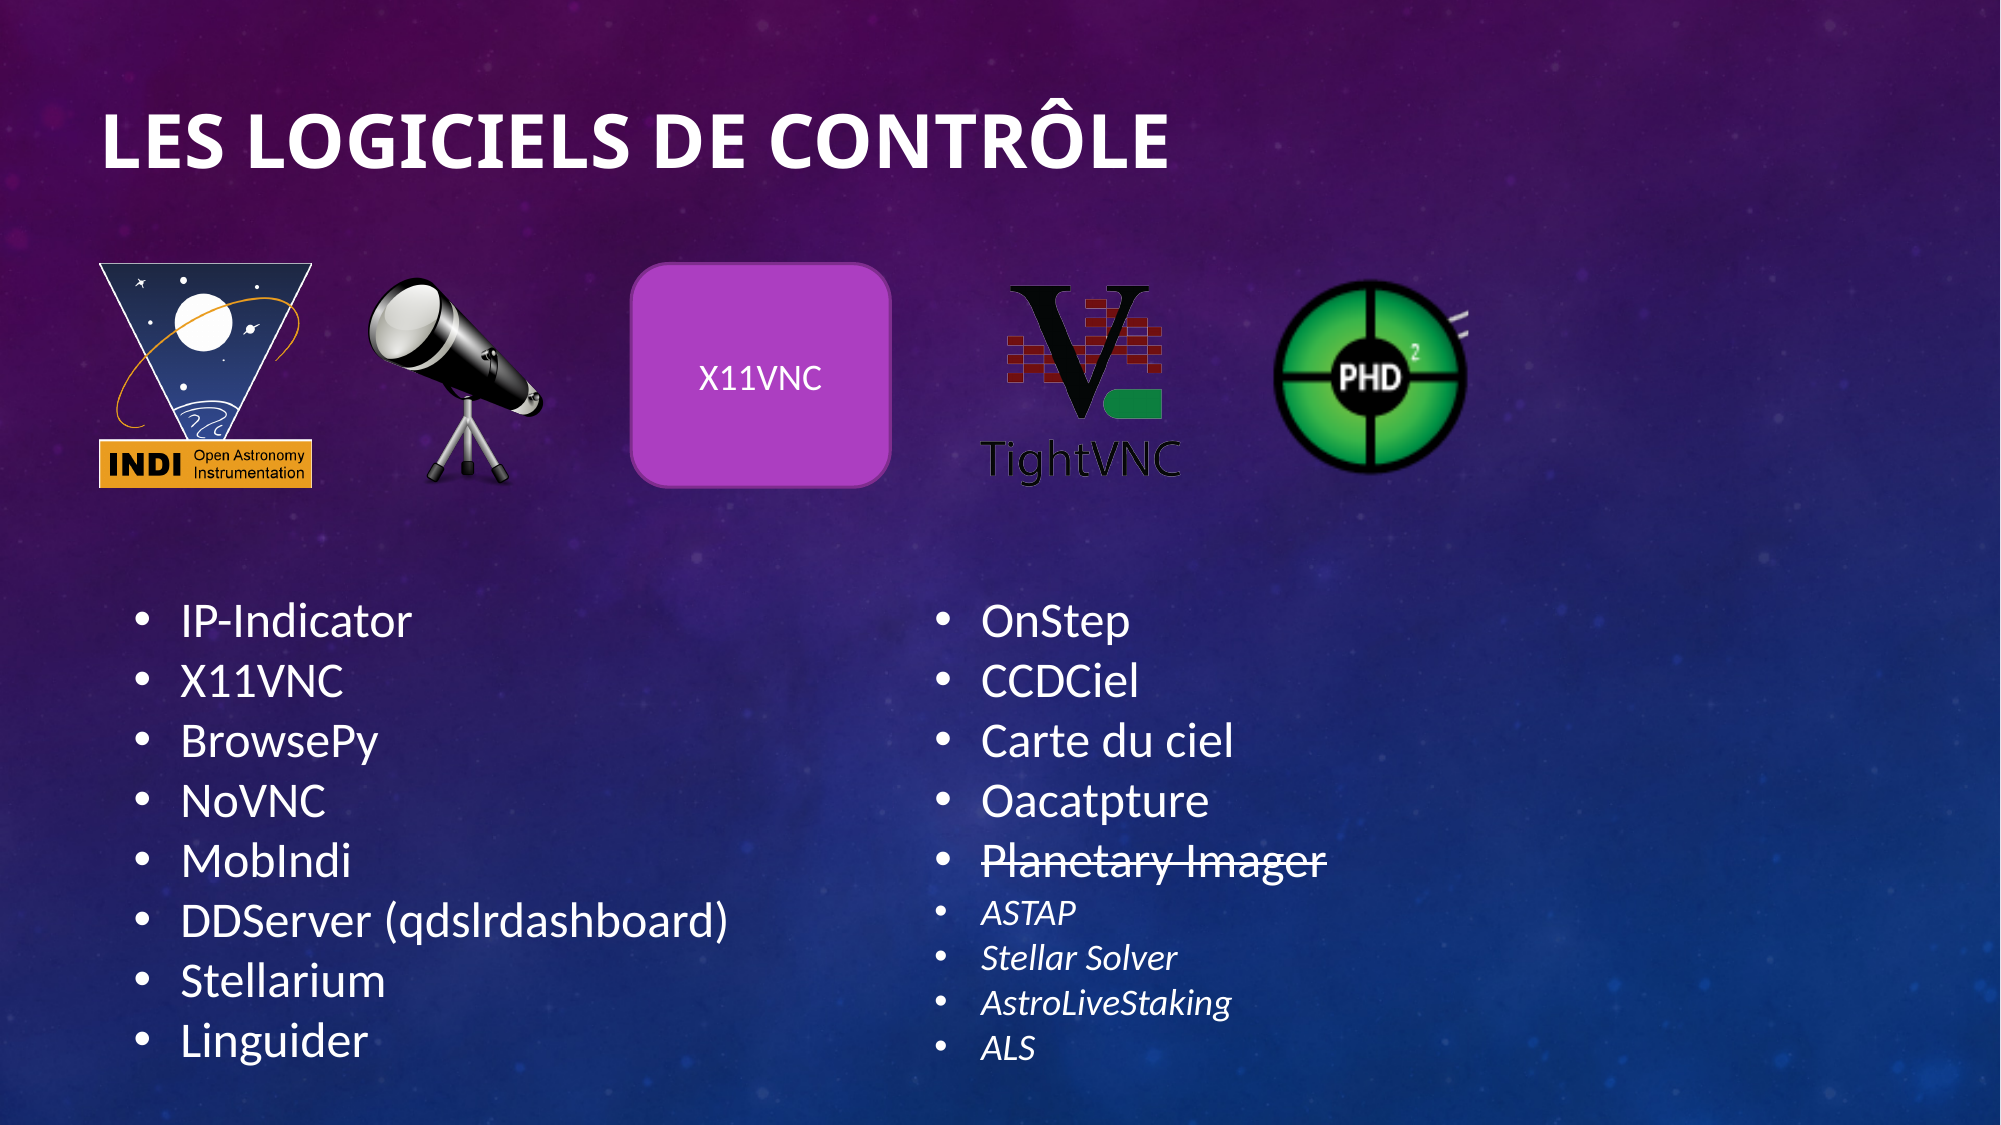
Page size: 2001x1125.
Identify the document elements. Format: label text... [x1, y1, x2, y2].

title Les logiciels de contrôle [99, 44, 1900, 232]
text_box IP-Indicator X11VNC BrowsePy NoVNC MobIndi DDServer (qdslrdashboard) Stellarium Linguider [118, 580, 891, 1076]
text_box X11VNC [631, 263, 891, 488]
picture [0, 0, 2001, 1125]
text_box OnStep CCDCiel Carte du ciel Oacatpture Planetary Imager ASTAP Stellar Solver AstroLiveStaking ALS [919, 580, 1933, 1125]
